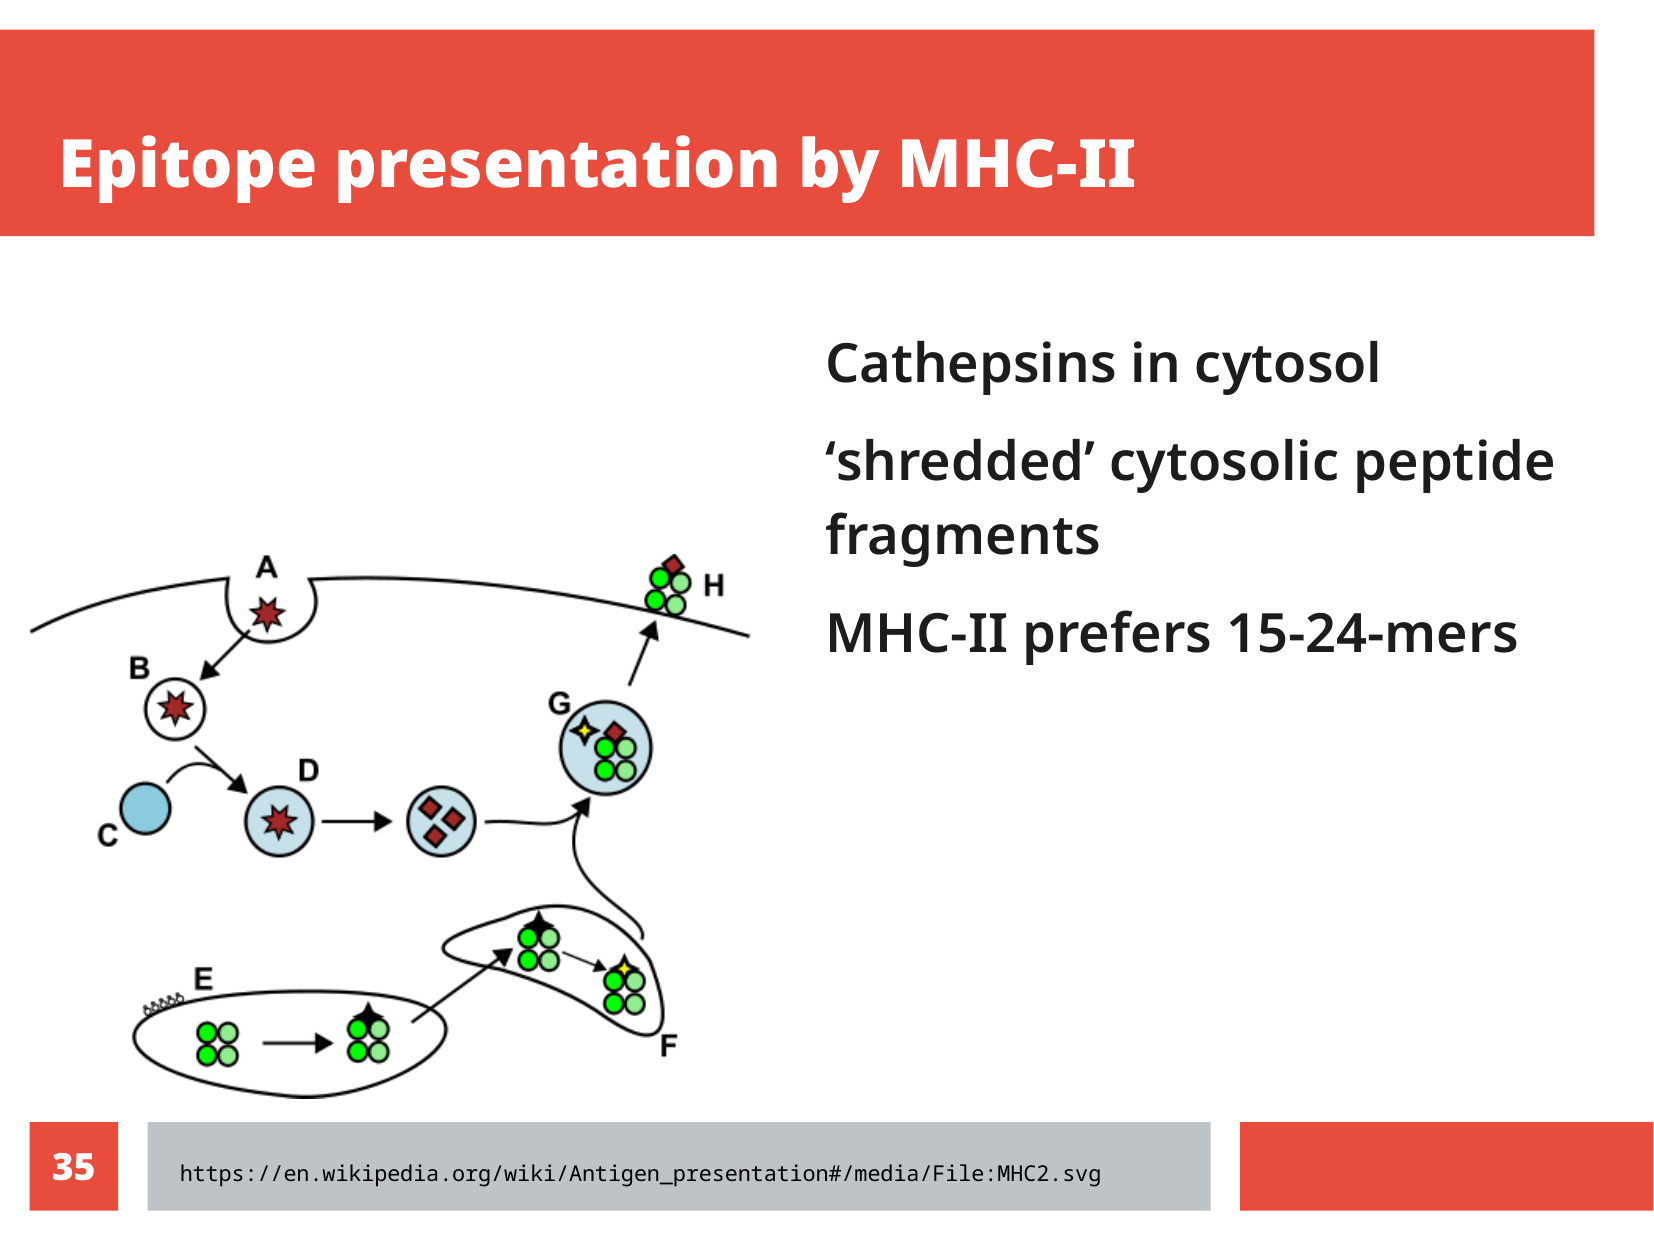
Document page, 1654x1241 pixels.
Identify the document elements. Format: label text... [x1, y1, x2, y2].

title Epitope presentation by MHC-II [59, 59, 1595, 207]
picture [29, 554, 751, 1099]
text_box https://en.wikipedia.org/wiki/Antigen_presentation#/media/File:MHC2.svg [165, 1150, 976, 1188]
list Cathepsins in cytosol ‘shredded’ cytosolic peptide fragments MHC-II prefers 15-24-mers [825, 324, 1565, 1093]
